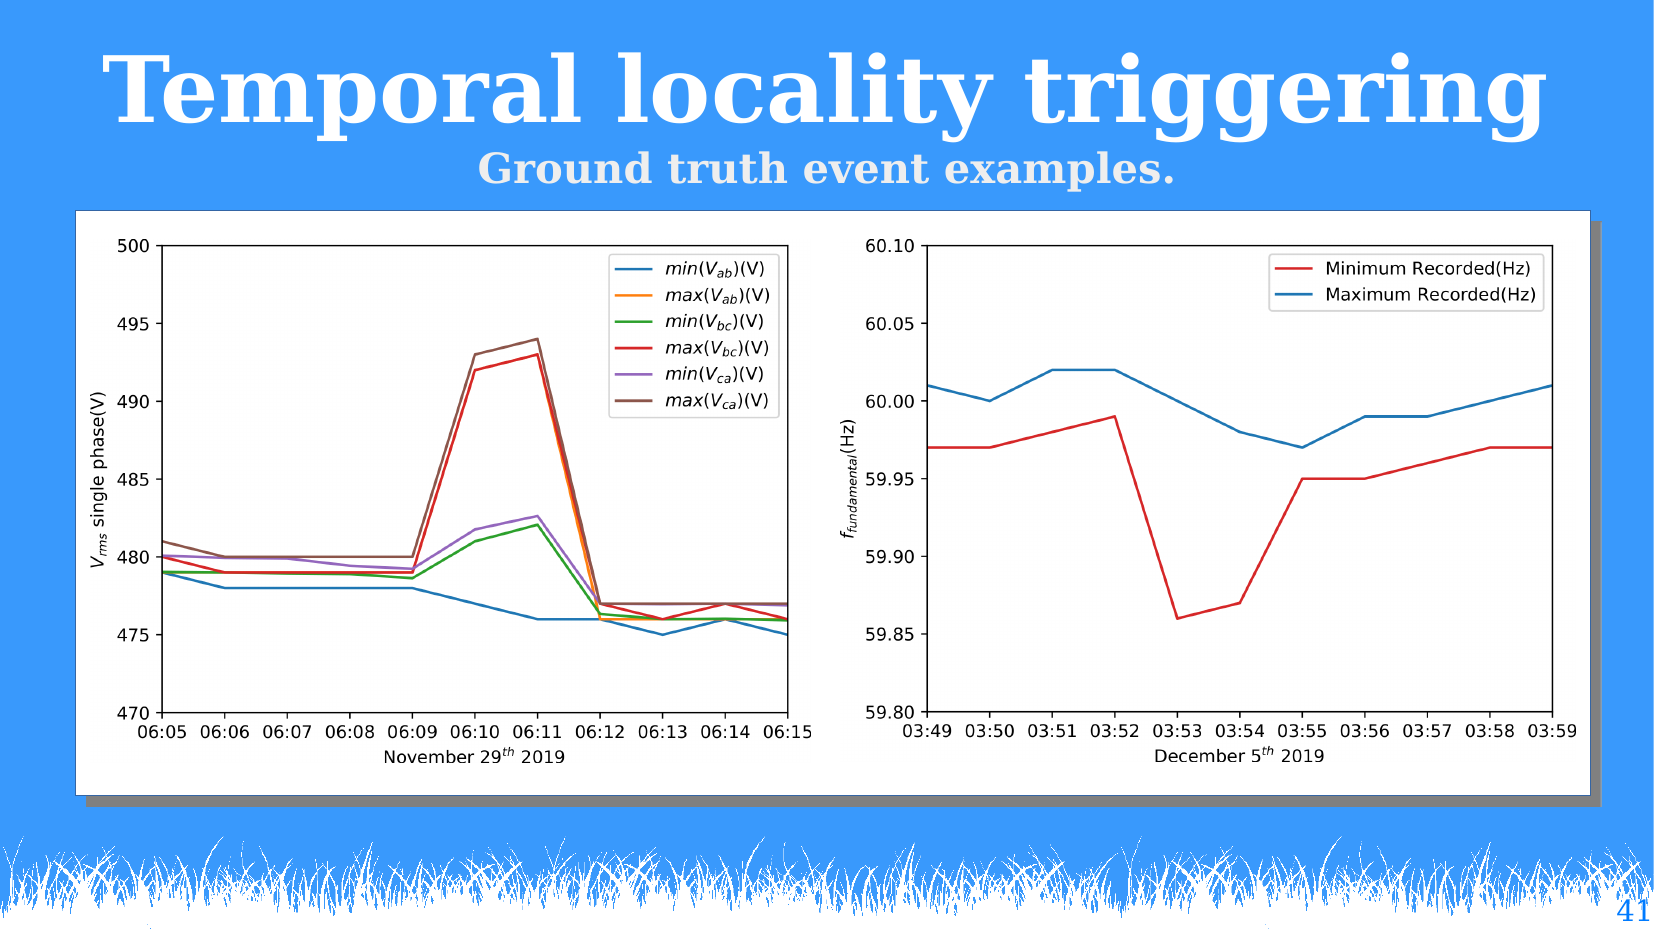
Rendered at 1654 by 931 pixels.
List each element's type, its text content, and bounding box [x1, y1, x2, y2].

picture [0, 0, 1654, 931]
title Temporal locality triggering Ground truth event examples. [82, 36, 1571, 194]
text_box [75, 210, 1591, 796]
